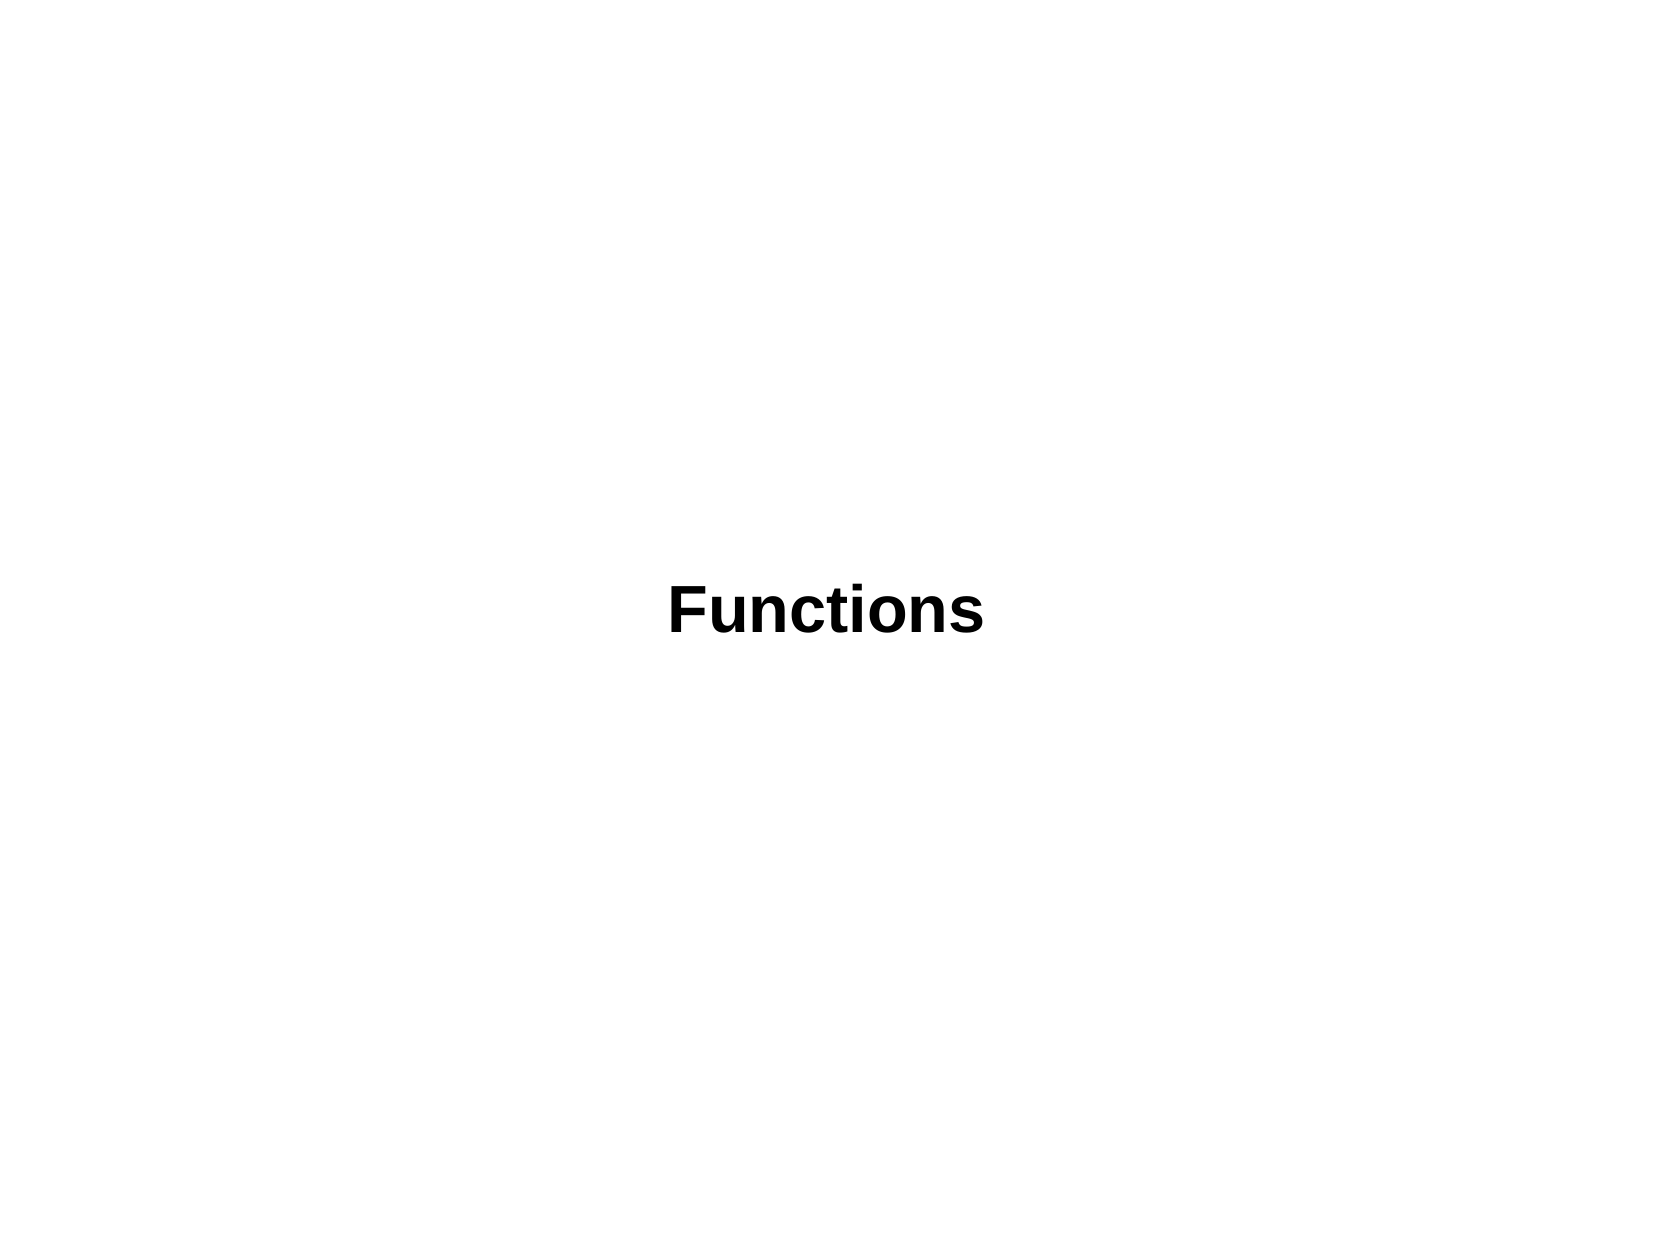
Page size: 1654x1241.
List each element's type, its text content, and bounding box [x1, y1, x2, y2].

subtitle Functions [82, 49, 1571, 1170]
